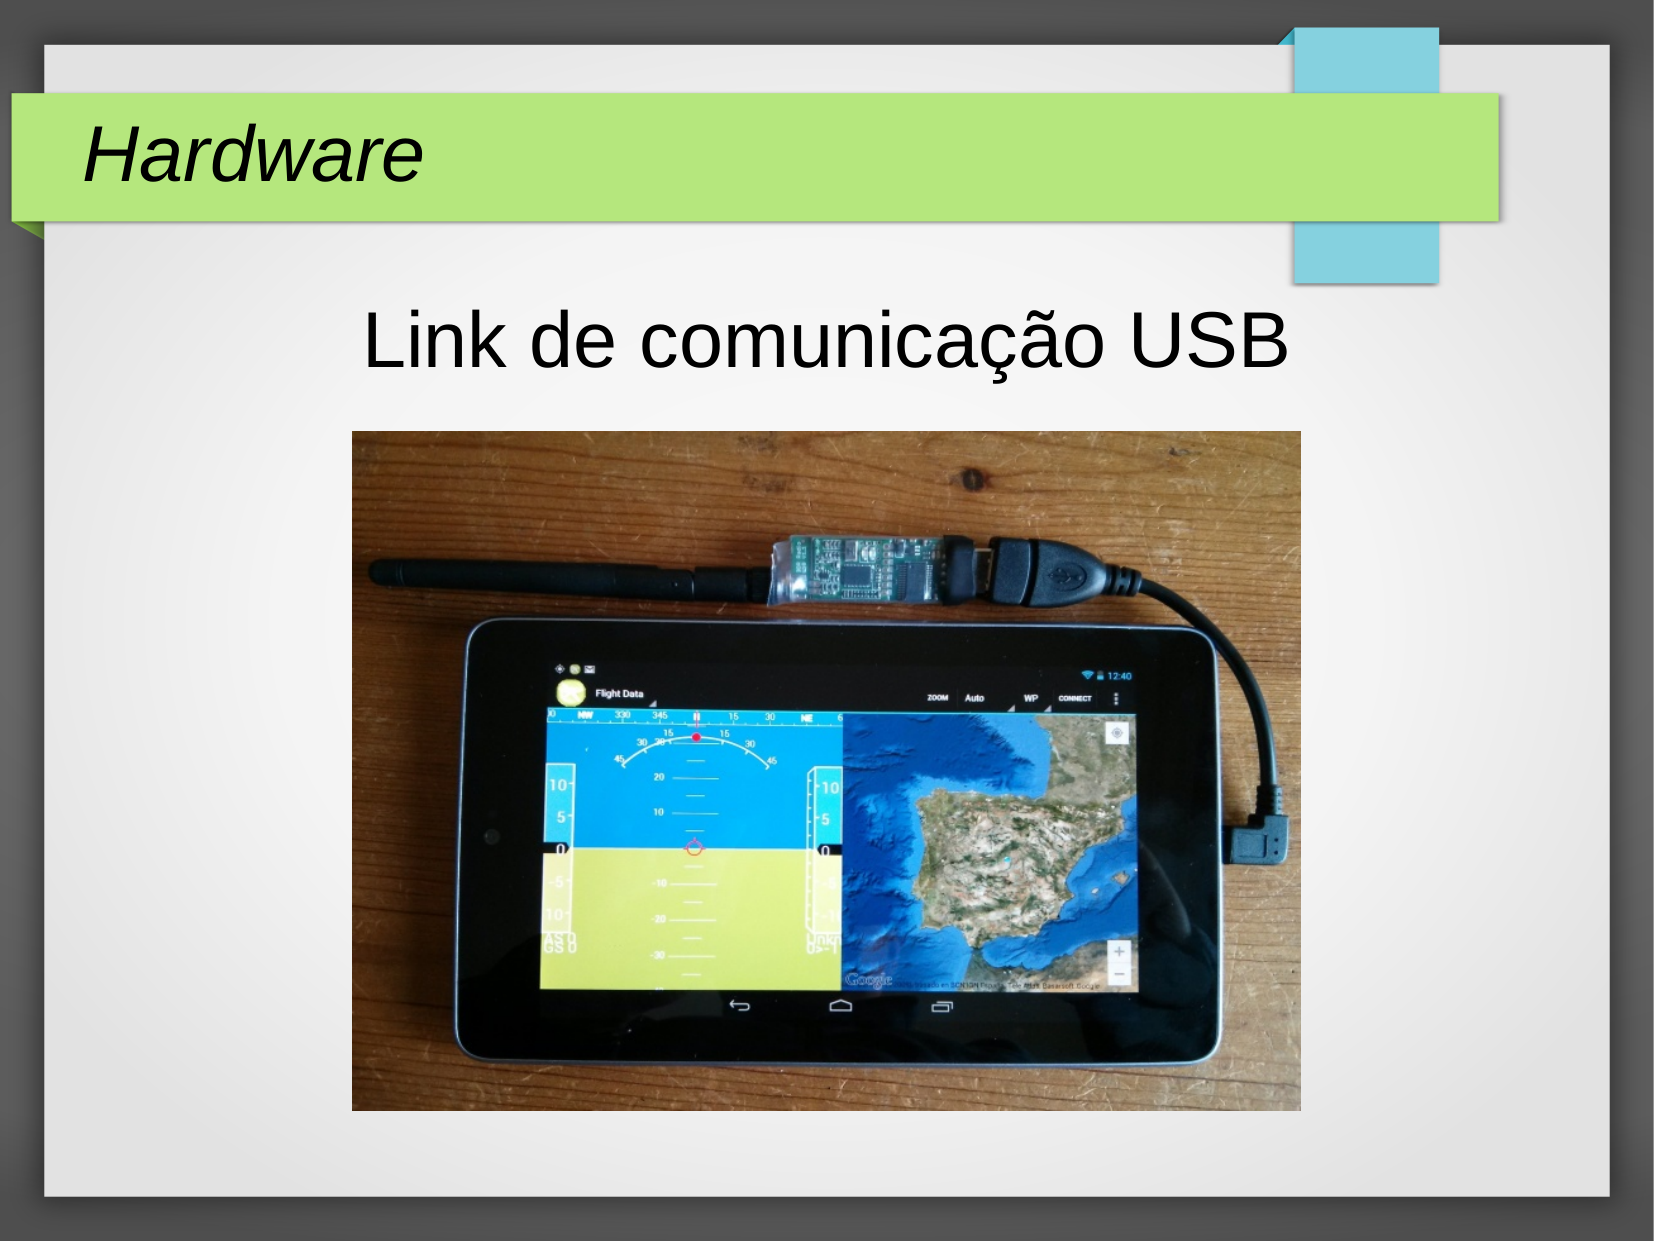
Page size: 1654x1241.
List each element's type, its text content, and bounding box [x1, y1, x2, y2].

title Hardware [82, 94, 1264, 213]
picture [0, 0, 1654, 1241]
list Link de comunicação USB [82, 295, 1571, 438]
